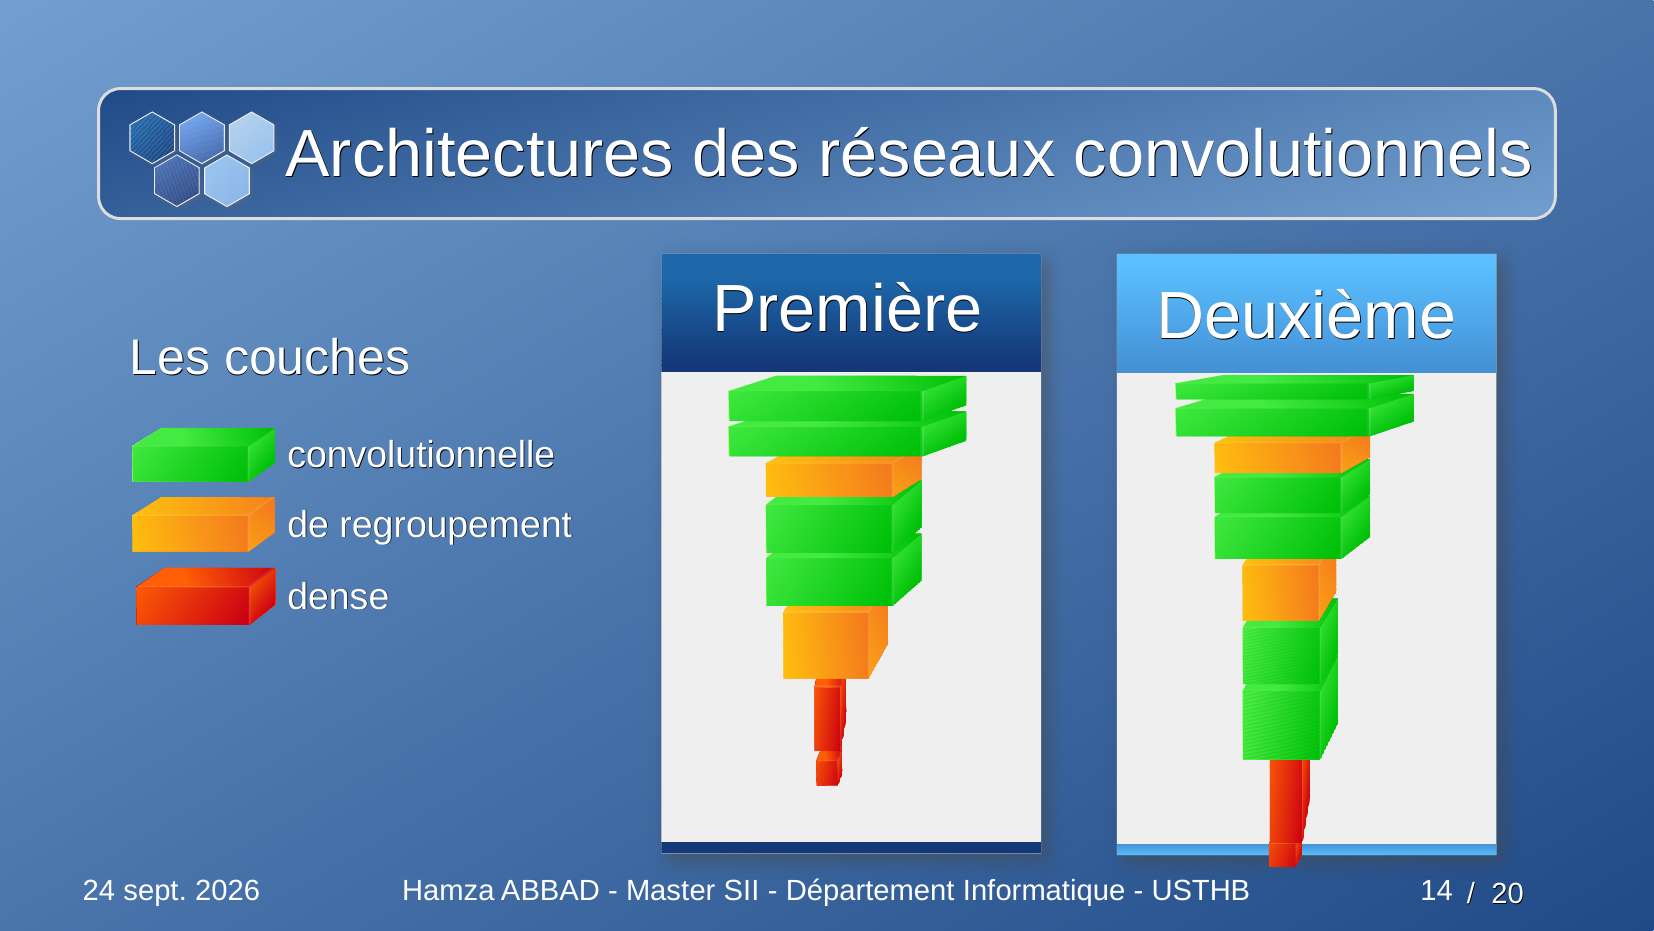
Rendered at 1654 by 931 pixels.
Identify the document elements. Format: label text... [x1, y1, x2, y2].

text_box Deuxième [1123, 259, 1490, 372]
picture [627, 224, 1078, 896]
text_box de regroupement [293, 496, 599, 553]
text_box dense [272, 568, 415, 625]
text_box Architectures des réseaux convolutionnels [98, 88, 1556, 219]
picture [1087, 224, 1539, 898]
picture [115, 419, 293, 634]
picture [123, 106, 284, 213]
text_box Première [664, 248, 1031, 369]
text_box convolutionnelle [272, 426, 580, 483]
text_box Les couches [115, 318, 434, 397]
